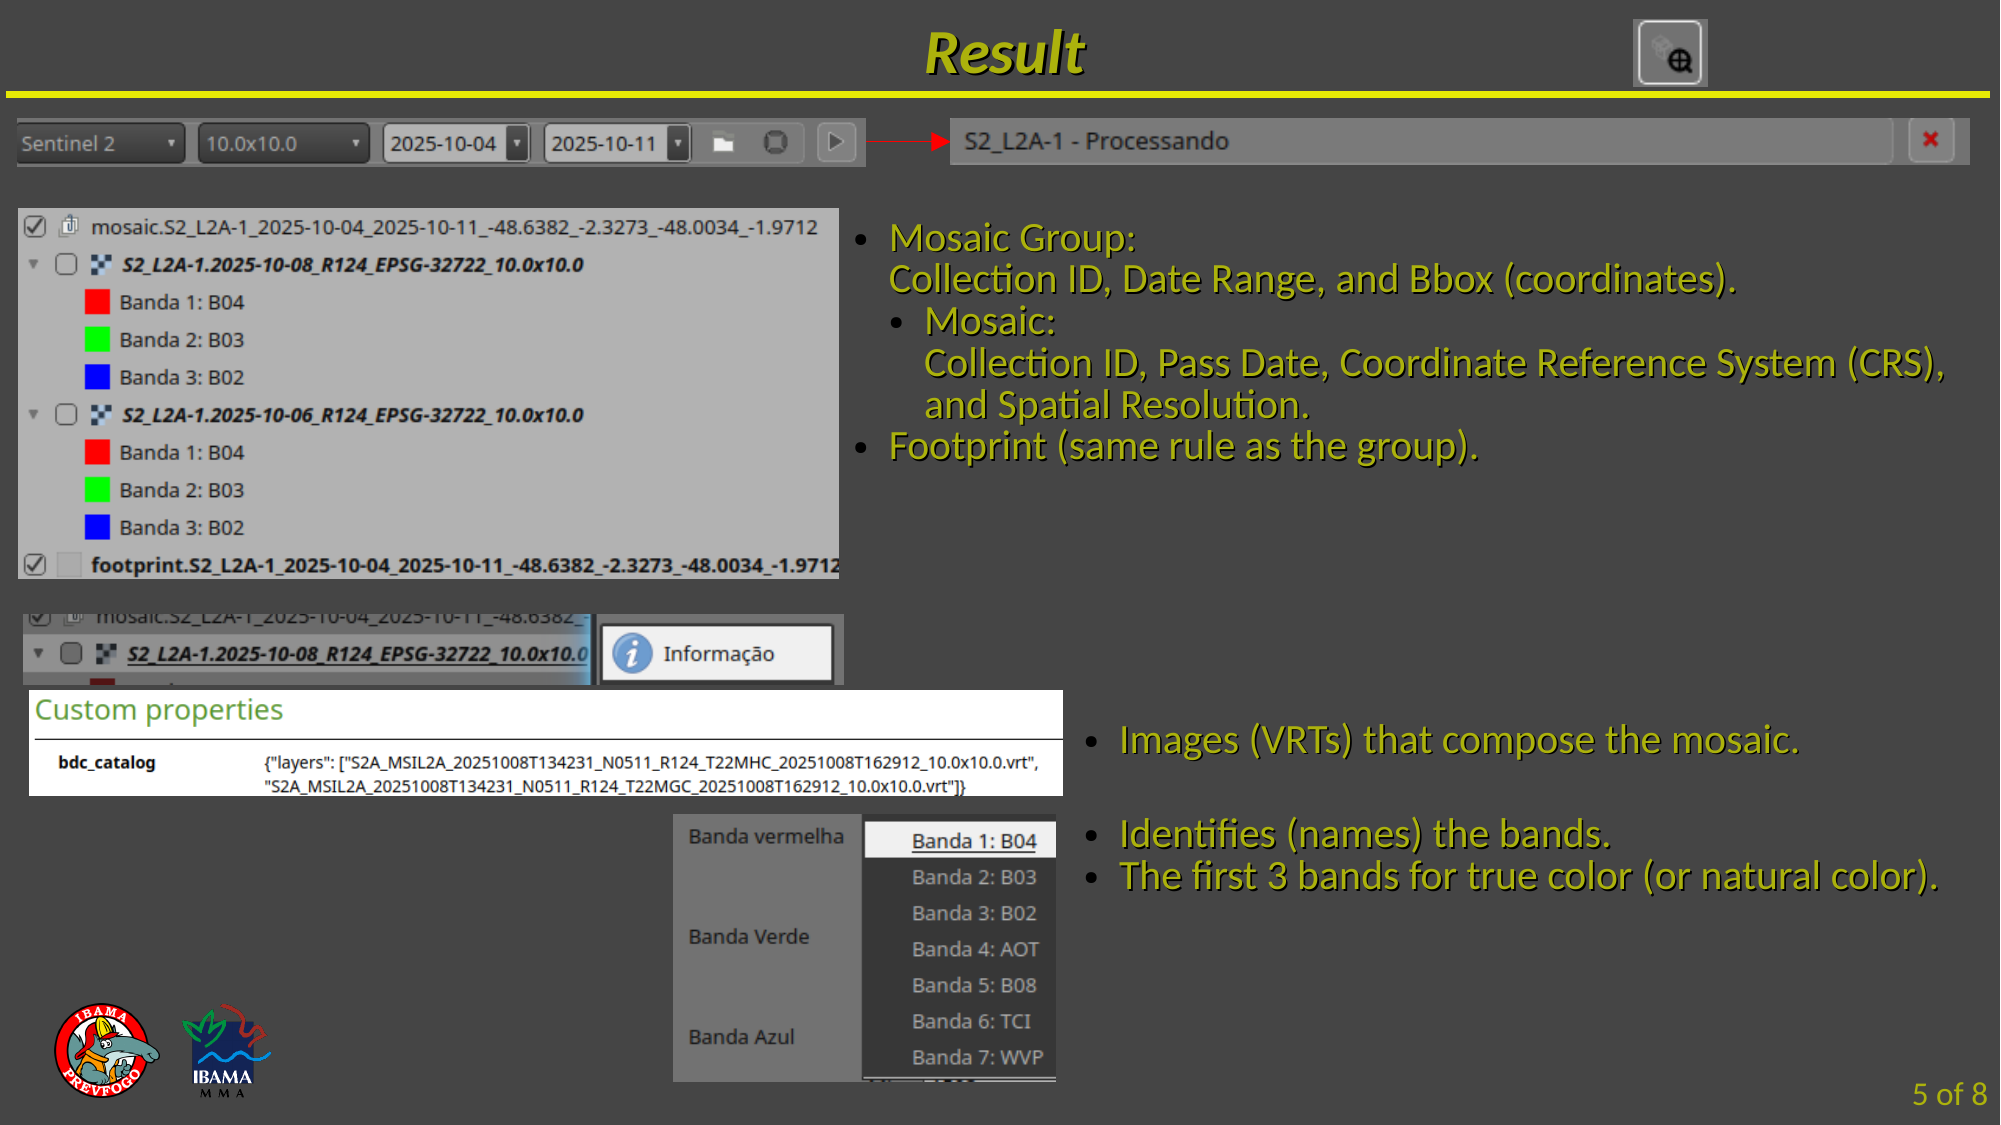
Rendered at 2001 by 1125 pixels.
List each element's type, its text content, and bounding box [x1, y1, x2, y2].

picture [1633, 19, 1708, 87]
picture [54, 1003, 160, 1098]
picture [29, 690, 1063, 796]
subtitle Result [9, 11, 2000, 95]
picture [18, 208, 839, 579]
picture [23, 614, 844, 686]
picture [17, 118, 866, 167]
text_box Mosaic Group: Collection ID, Date Range, and Bbox (coordinates). Mosaic: Collection ID, Pass Date, Coordinate Reference System (CRS), and Spatial Resolution. Footprint (same rule as the group). [838, 212, 2000, 570]
picture [173, 1003, 272, 1098]
text_box Identifies (names) the bands. The first 3 bands for true color (or natural color). [1068, 809, 1979, 995]
picture [673, 814, 1056, 1083]
text_box Images (VRTs) that compose the mosaic. [1068, 714, 1979, 787]
text_box <número> of 8 [1757, 1080, 1989, 1125]
picture [950, 118, 1970, 165]
